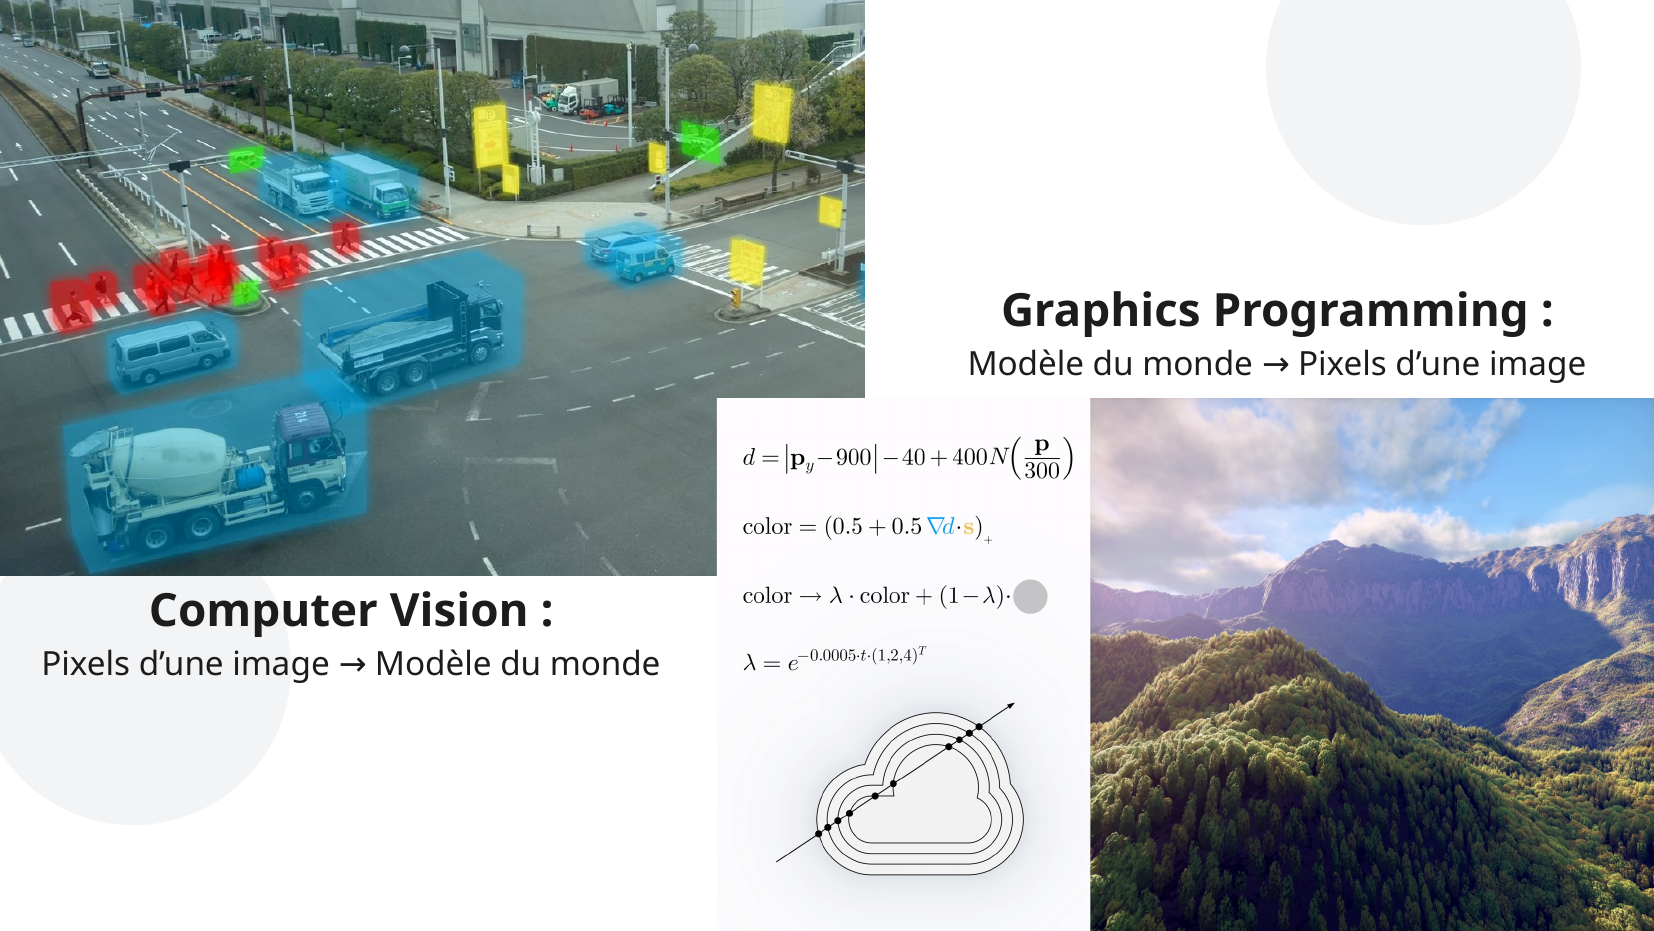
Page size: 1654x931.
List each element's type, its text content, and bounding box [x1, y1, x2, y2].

picture [0, 0, 1654, 931]
text_box Graphics Programming : Modèle du monde → Pixels d’une image [923, 270, 1632, 439]
text_box Computer Vision : Pixels d’une image → Modèle du monde [11, 576, 691, 738]
